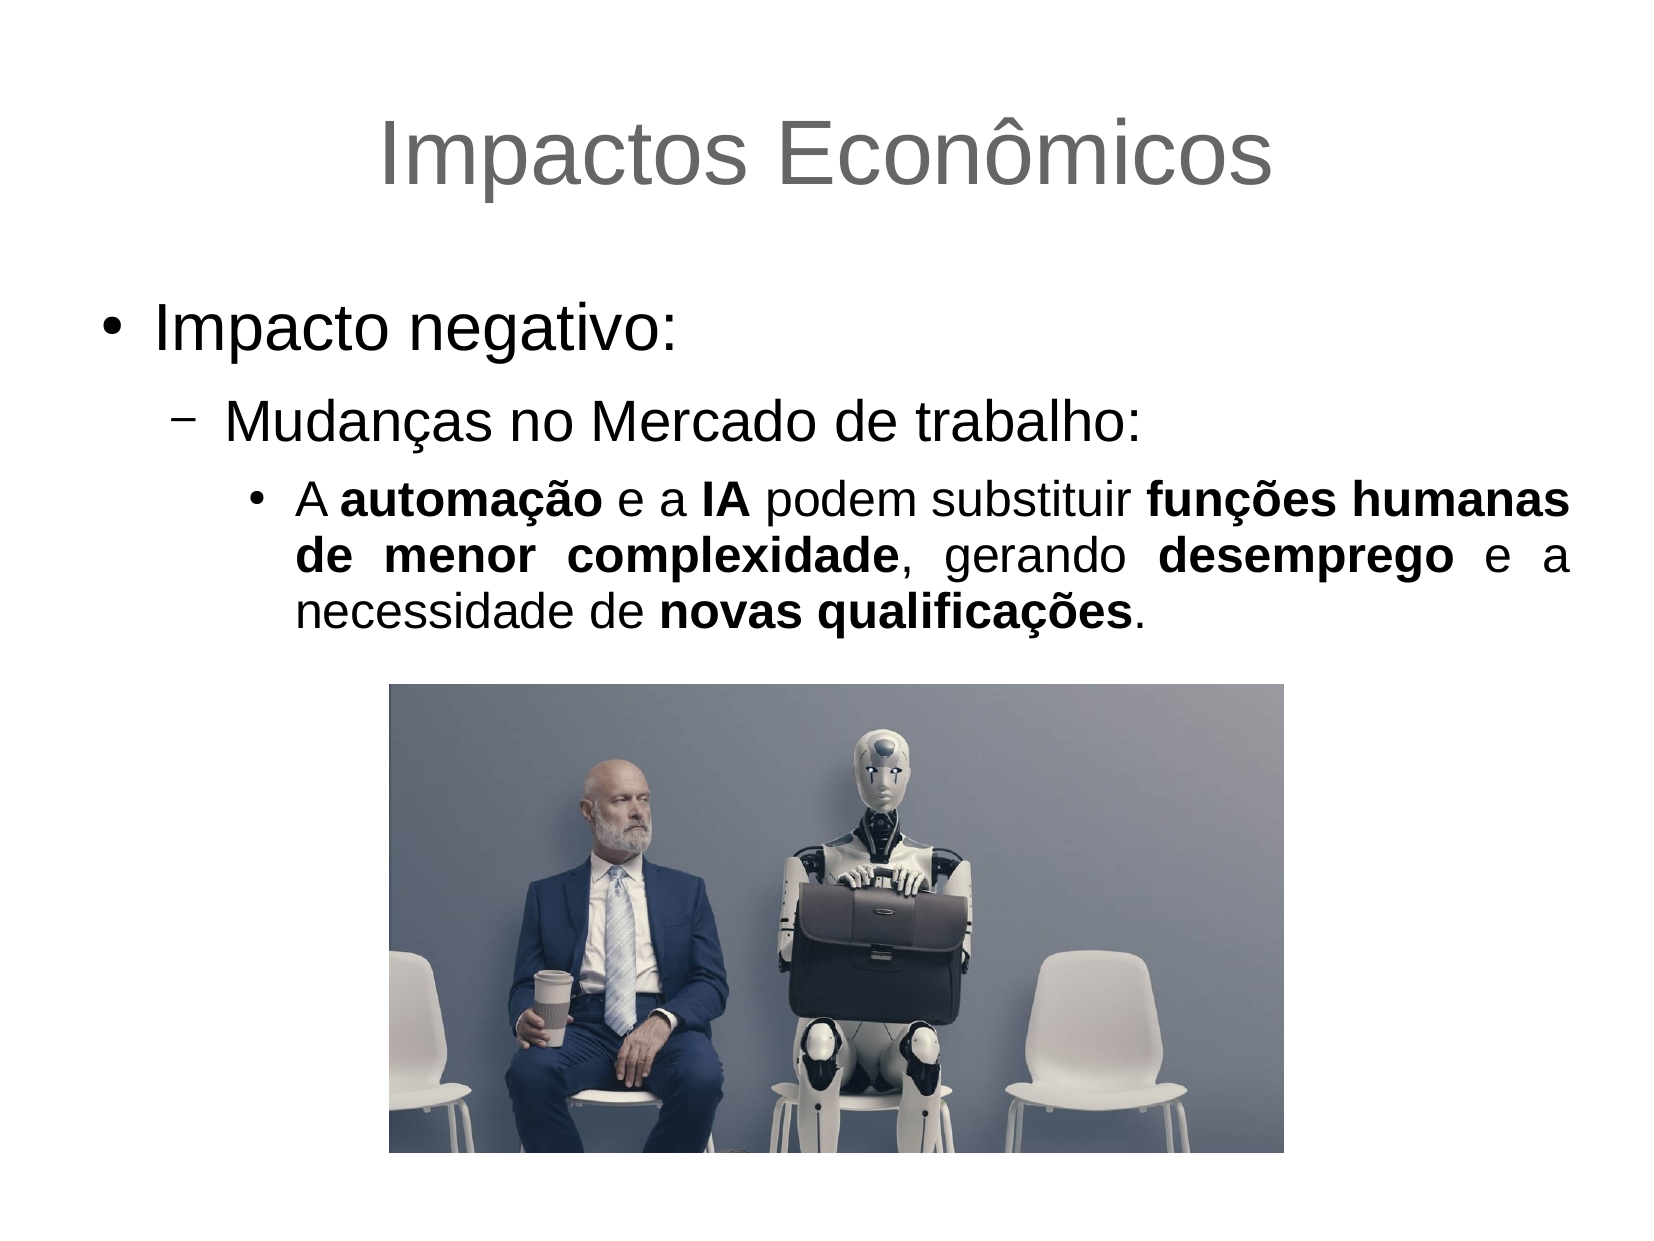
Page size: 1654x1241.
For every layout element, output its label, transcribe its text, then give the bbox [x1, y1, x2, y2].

title Impactos Econômicos [82, 49, 1571, 257]
list Impacto negativo: Mudanças no Mercado de trabalho: A automação e a IA podem substituir funções humanas de menor complexidade, gerando desemprego e a necessidade de novas qualificações. [82, 290, 1571, 1158]
picture [389, 684, 1284, 1153]
